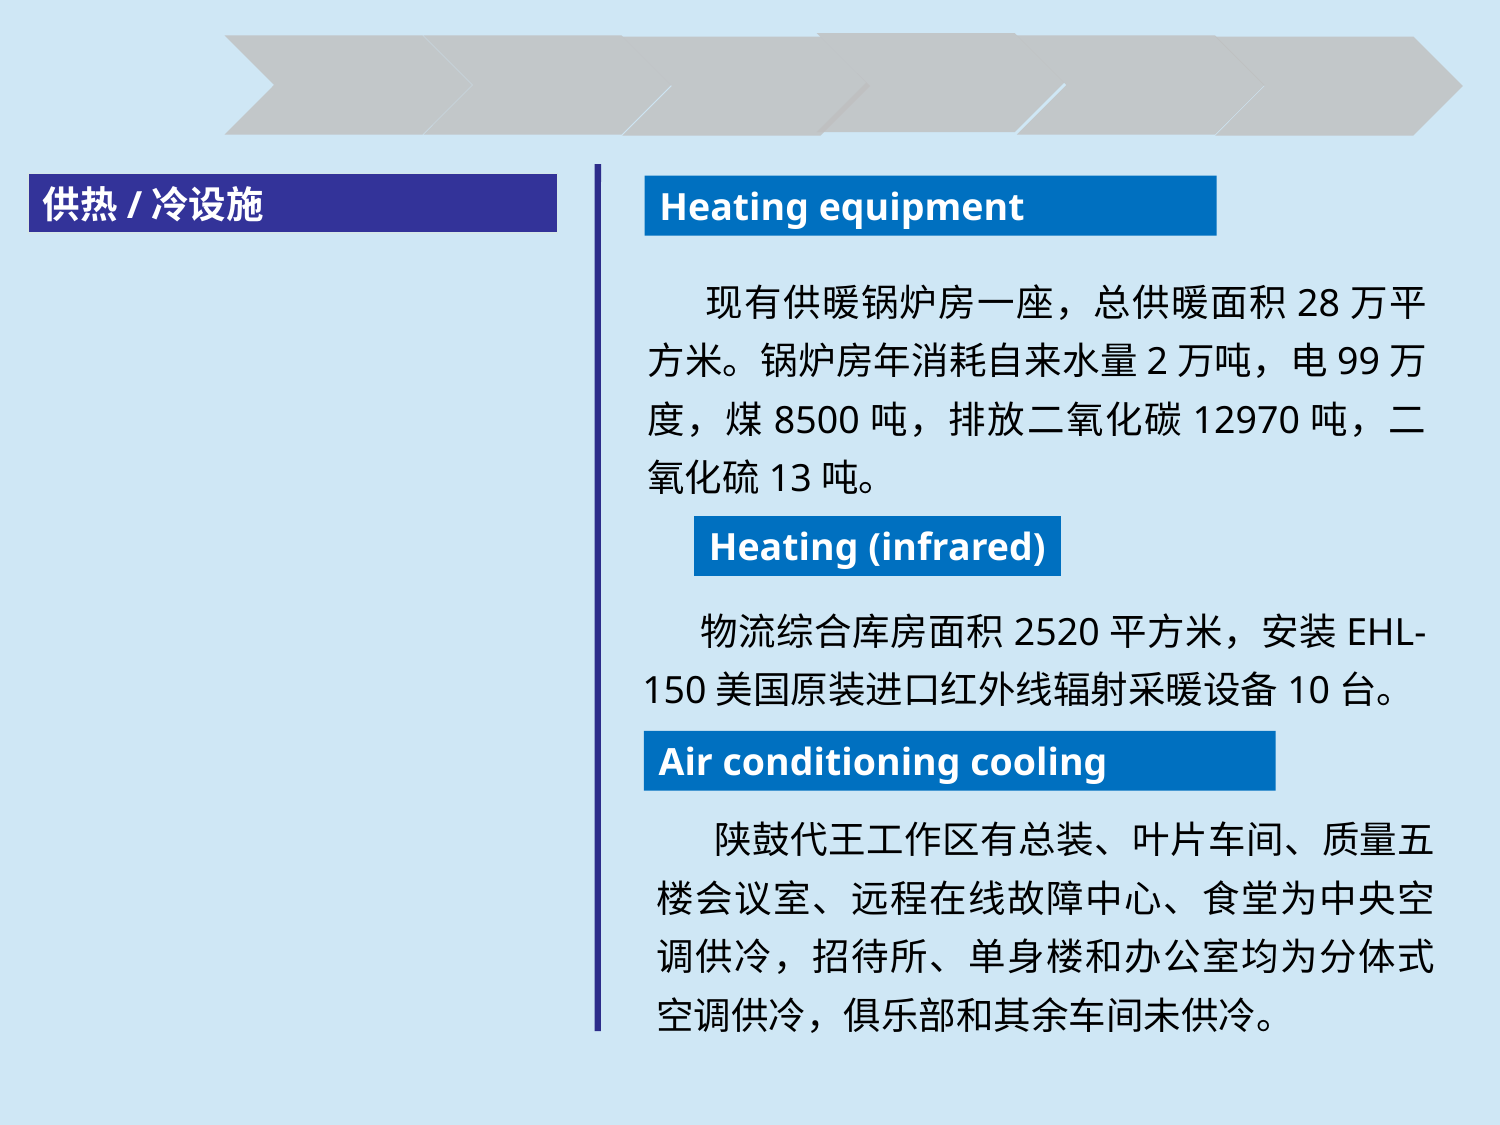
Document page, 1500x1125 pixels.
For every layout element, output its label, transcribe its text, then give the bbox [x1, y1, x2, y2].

text_box Air conditioning cooling [643, 730, 1276, 791]
text_box 物流综合库房面积2520平方米，安装EHL-150美国原装进口红外线辐射采暖设备10台。 [627, 586, 1442, 719]
text_box Heating equipment [644, 175, 1217, 236]
text_box [224, 33, 1463, 136]
text_box 现有供暖锅炉房一座，总供暖面积28万平方米。锅炉房年消耗自来水量2万吨，电99万度，煤8500吨，排放二氧化碳12970吨，二氧化硫13吨。 [632, 257, 1442, 507]
text_box Heating (infrared) [694, 516, 1061, 576]
text_box 供热/冷设施 [28, 173, 558, 234]
text_box 陕鼓代王工作区有总装、叶片车间、质量五楼会议室、远程在线故障中心、食堂为中央空调供冷，招待所、单身楼和办公室均为分体式空调供冷，俱乐部和其余车间未供冷。 [641, 795, 1451, 1045]
